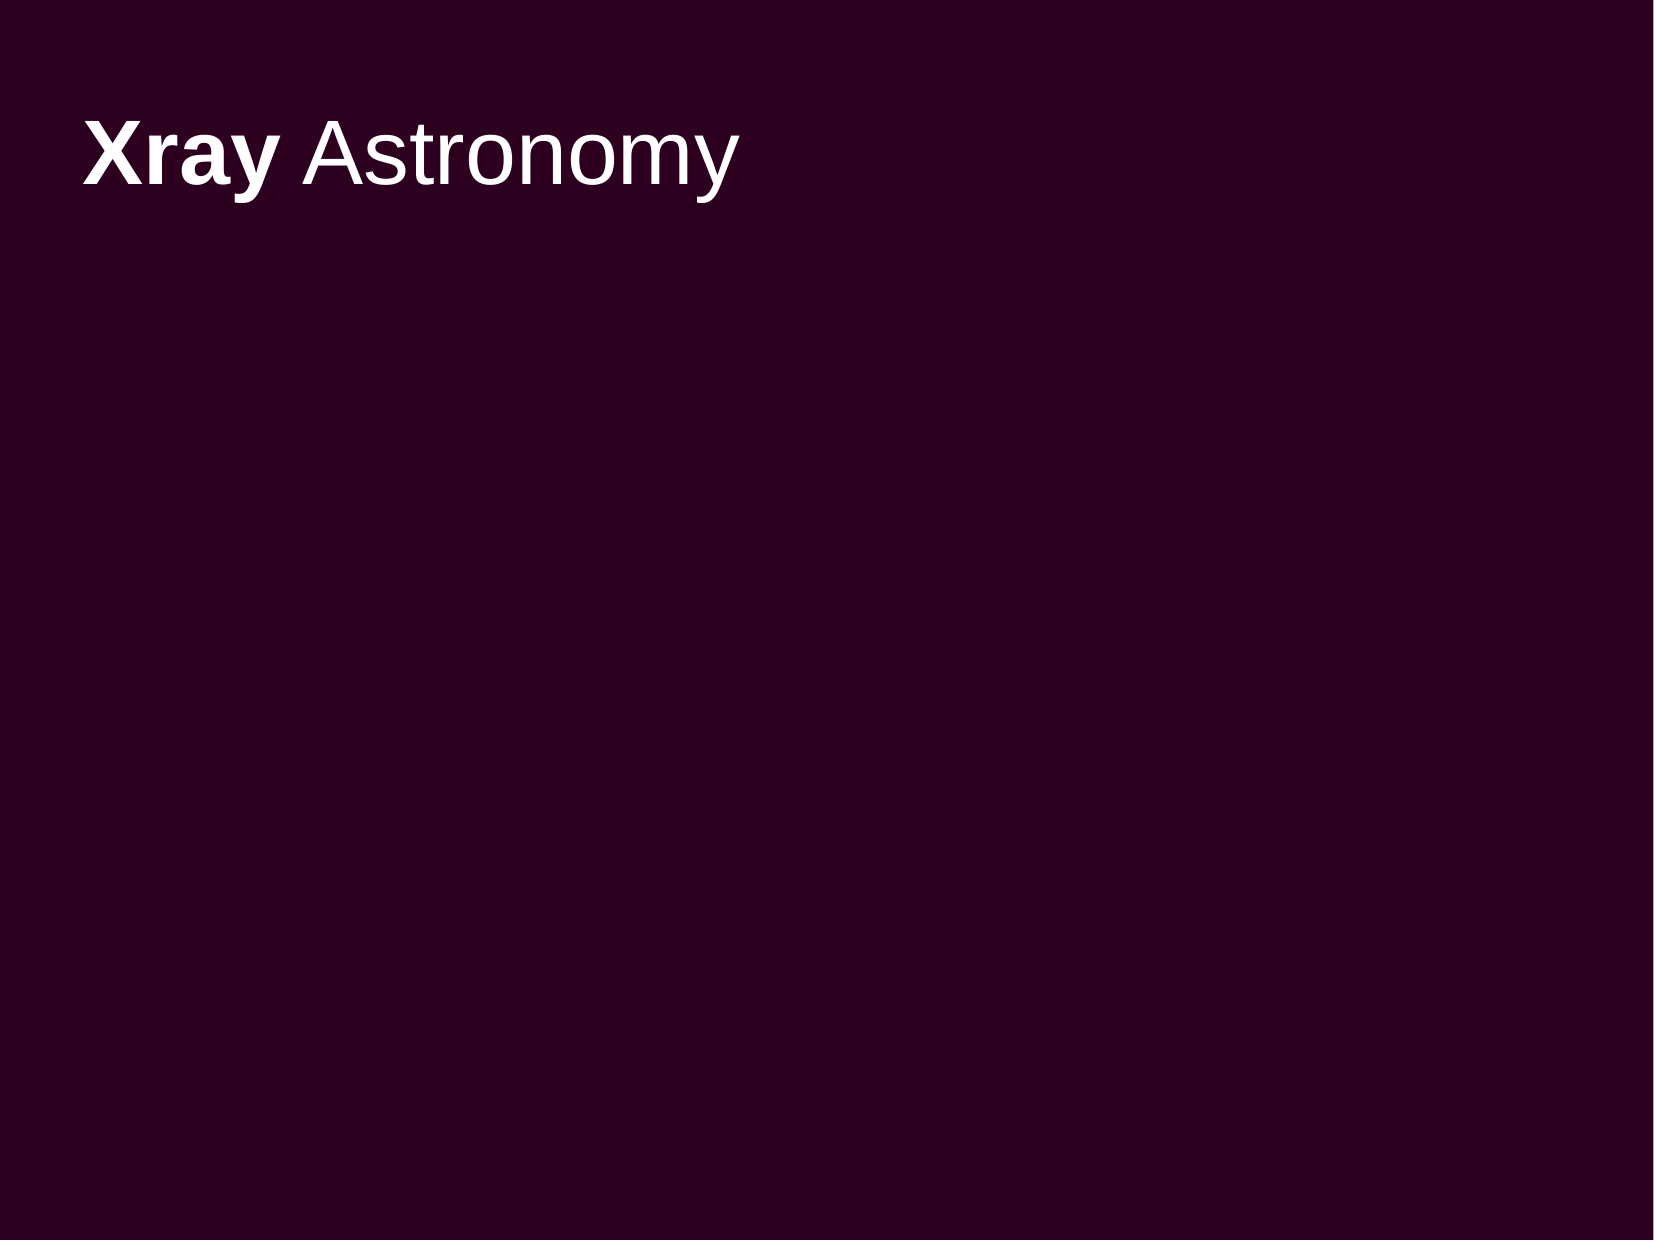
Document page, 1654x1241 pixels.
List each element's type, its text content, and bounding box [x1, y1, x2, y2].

title Xray Astronomy [82, 49, 1571, 257]
